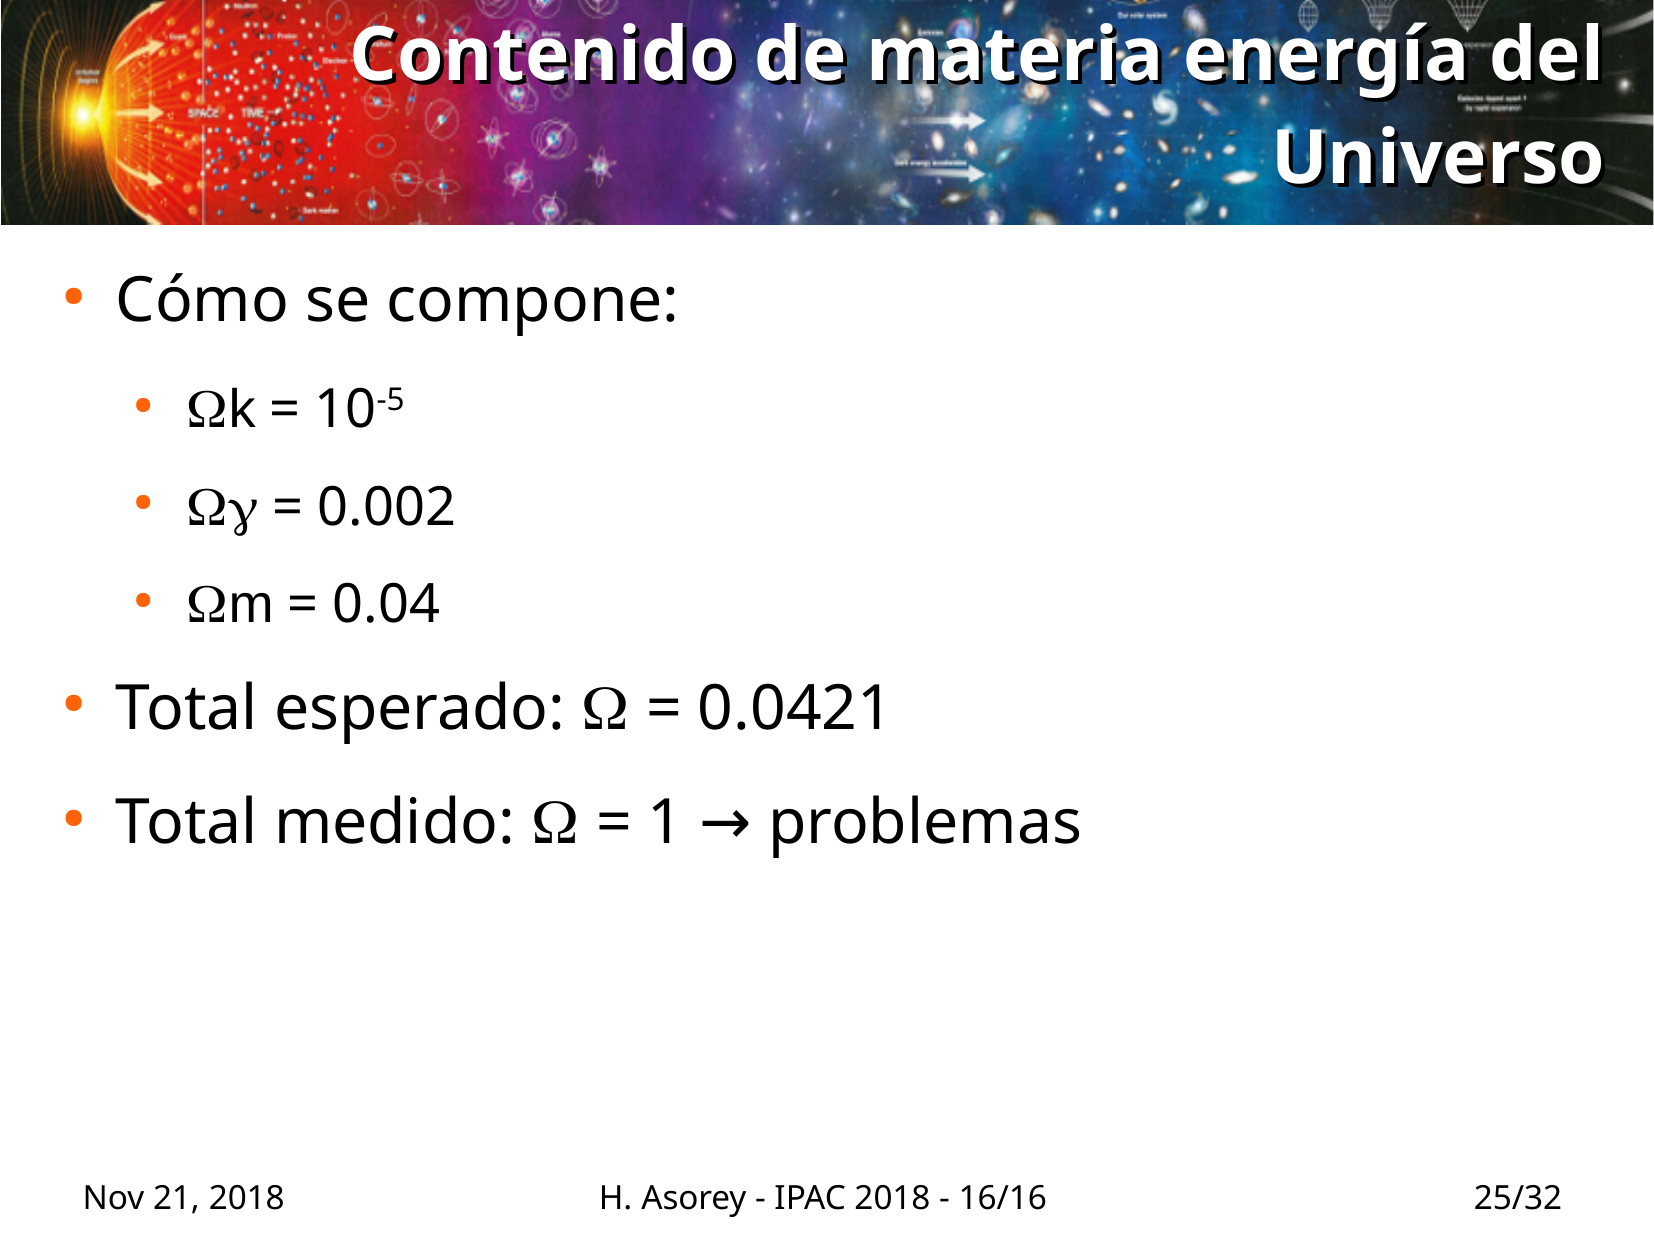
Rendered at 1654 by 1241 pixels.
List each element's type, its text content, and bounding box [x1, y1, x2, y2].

list Cómo se compone: Wk = 10-5 Wg = 0.002 Wm = 0.04 Total esperado: W = 0.0421 Total medido: W = 1 → problemas [45, 255, 1606, 1156]
title Contenido de materia energía del Universo [45, 15, 1606, 191]
picture [1, 0, 1654, 225]
